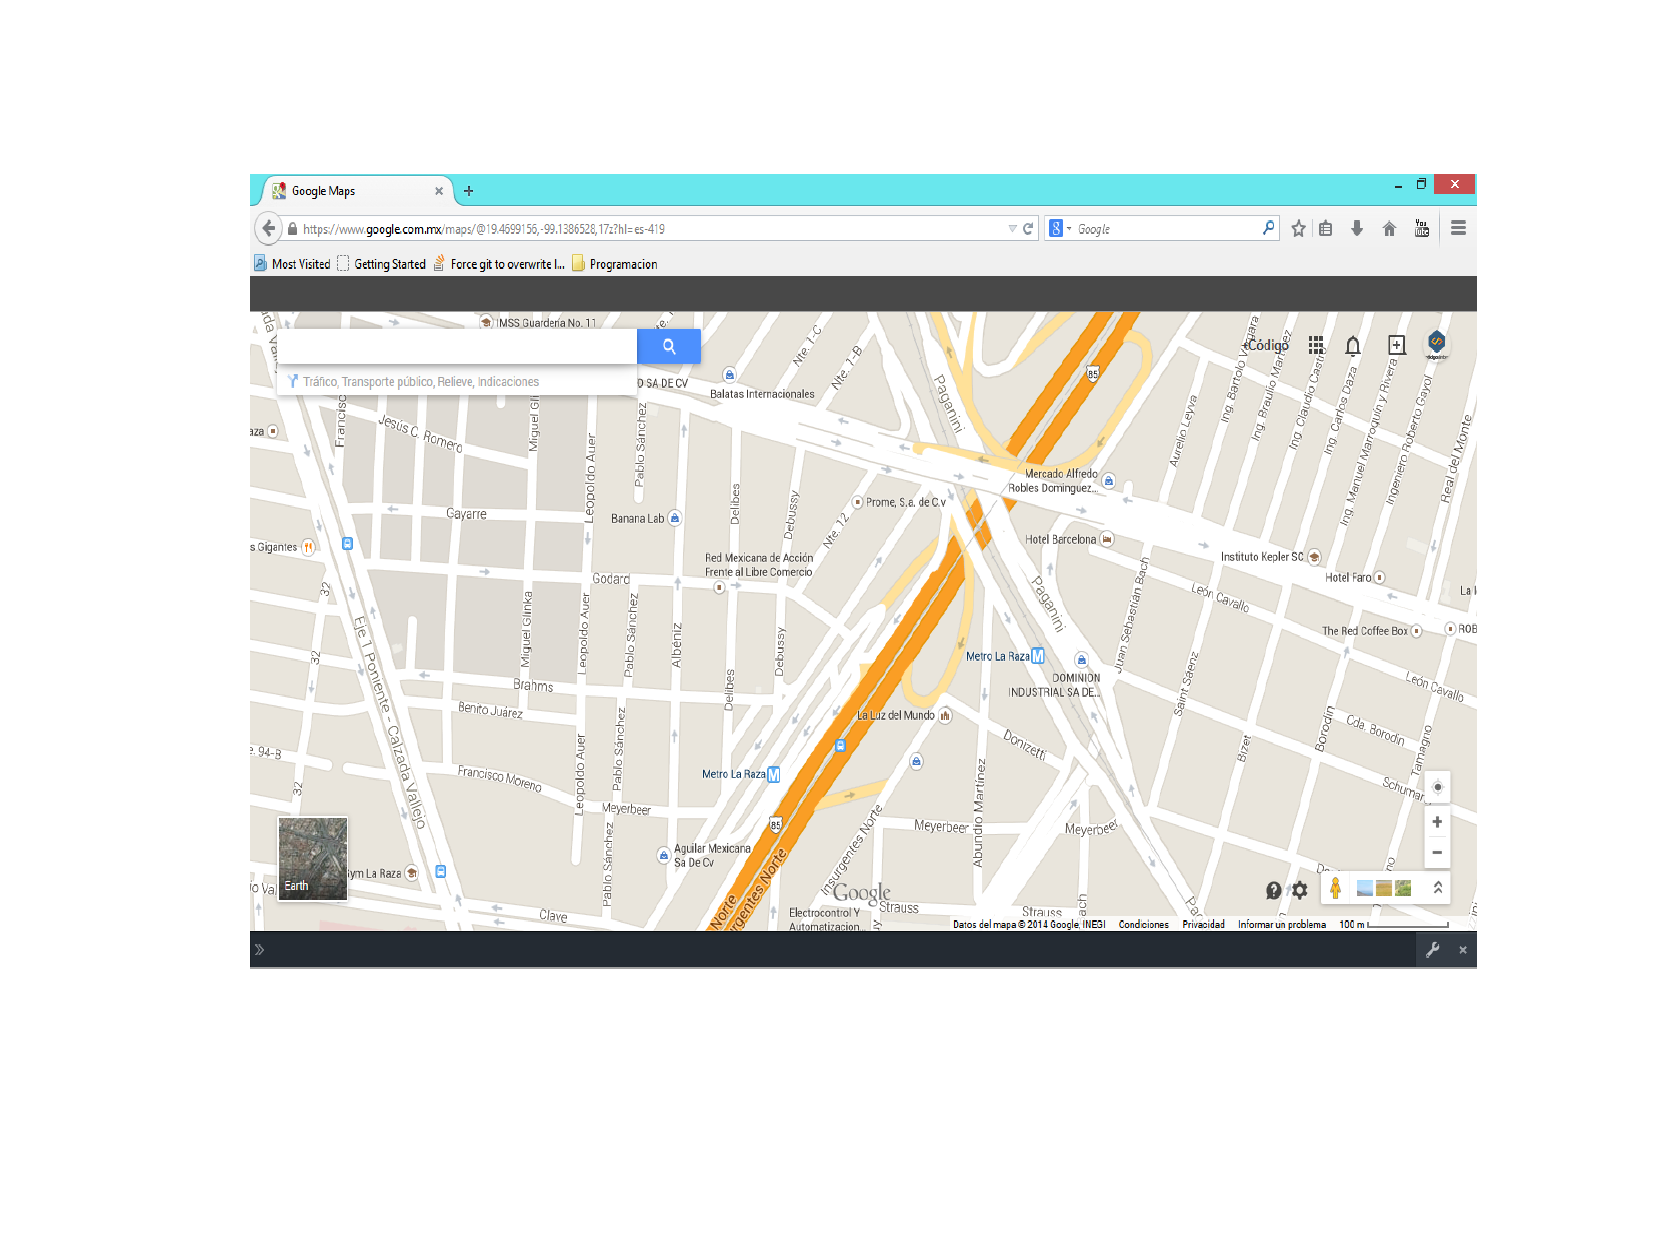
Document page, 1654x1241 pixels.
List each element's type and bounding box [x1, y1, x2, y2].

picture [250, 174, 1477, 969]
